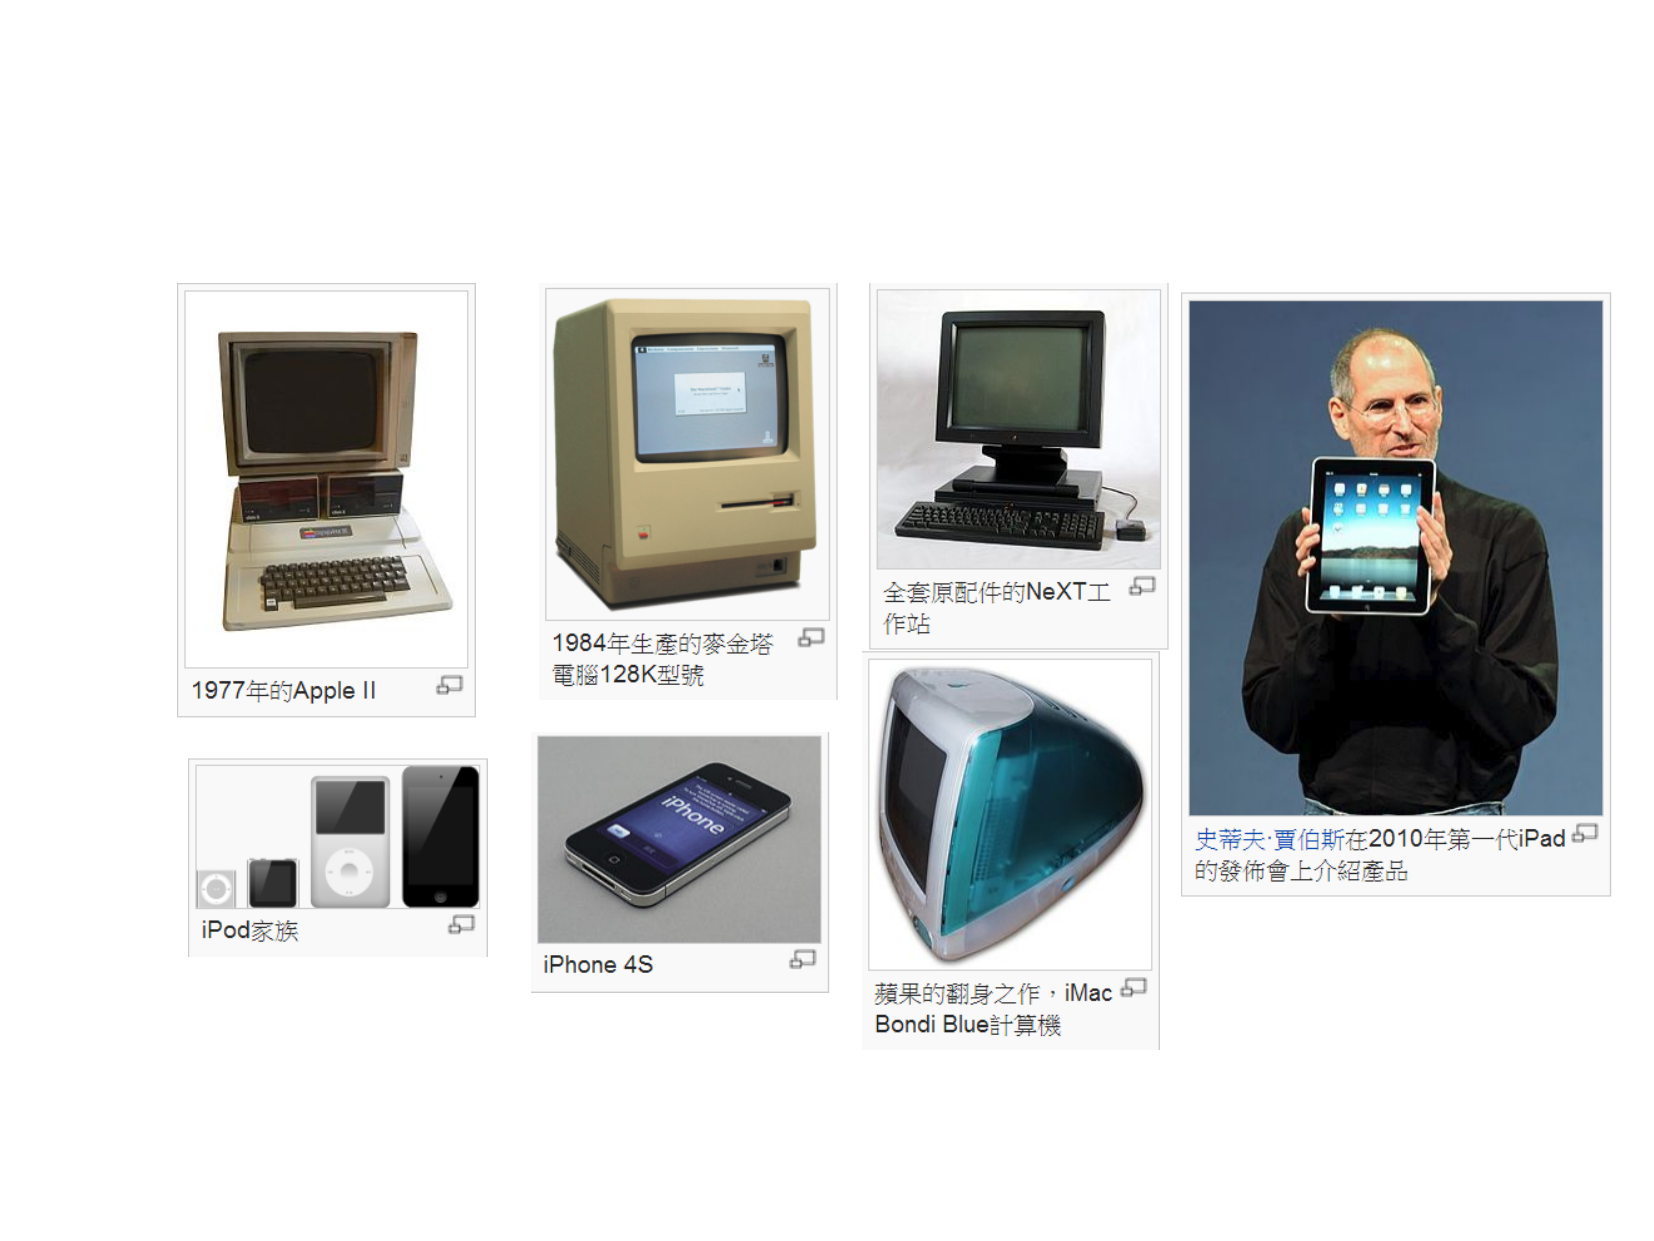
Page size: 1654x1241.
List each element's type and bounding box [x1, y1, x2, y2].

picture [862, 283, 1170, 1050]
picture [1181, 290, 1615, 898]
picture [539, 283, 839, 700]
picture [177, 283, 476, 720]
picture [188, 756, 488, 957]
picture [531, 732, 833, 993]
